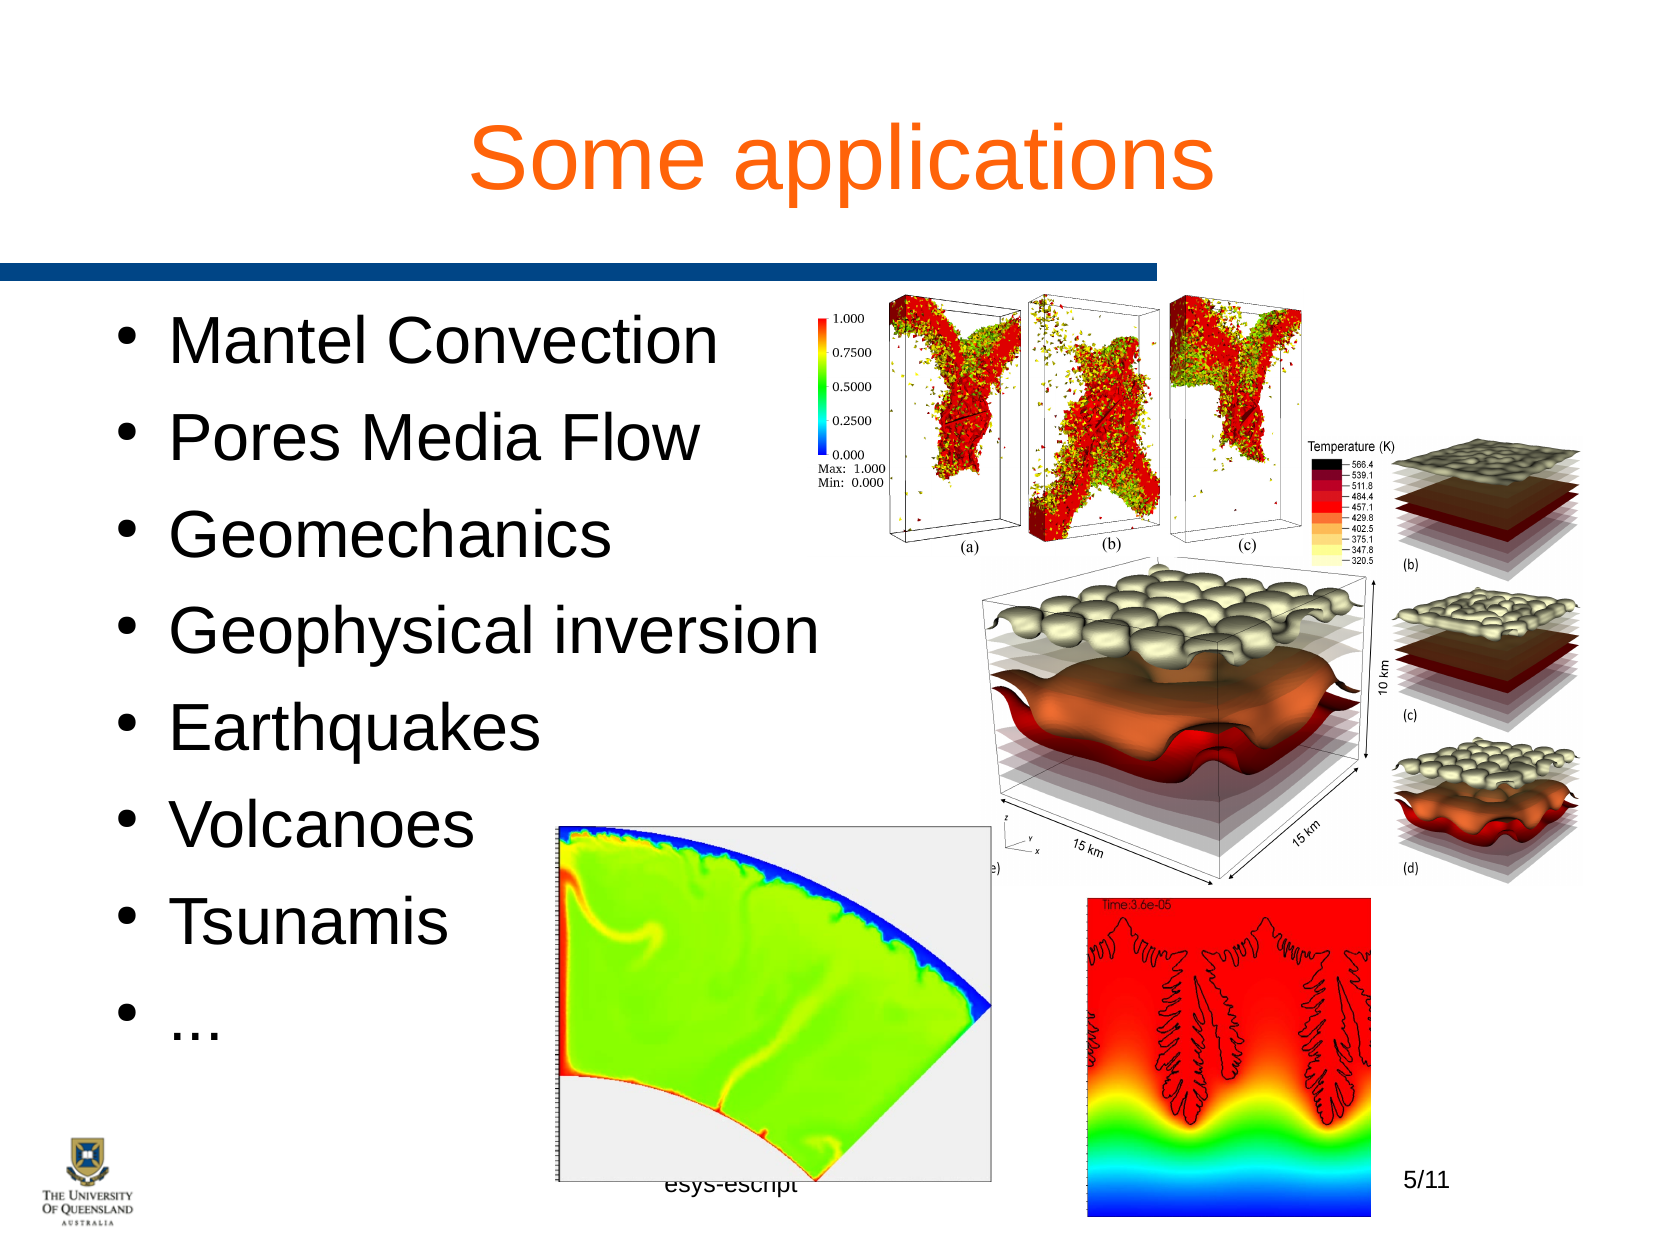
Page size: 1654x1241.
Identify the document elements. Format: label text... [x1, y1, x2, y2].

title Some applications [82, 49, 1571, 257]
picture [1086, 897, 1371, 1217]
picture [555, 826, 992, 1182]
picture [807, 288, 1304, 557]
picture [1571, 436, 1583, 886]
list Mantel Convection Pores Media Flow Geomechanics Geophysical inversion Earthquakes Volcanoes Tsunamis ... [82, 289, 1571, 1108]
picture [35, 1133, 142, 1235]
